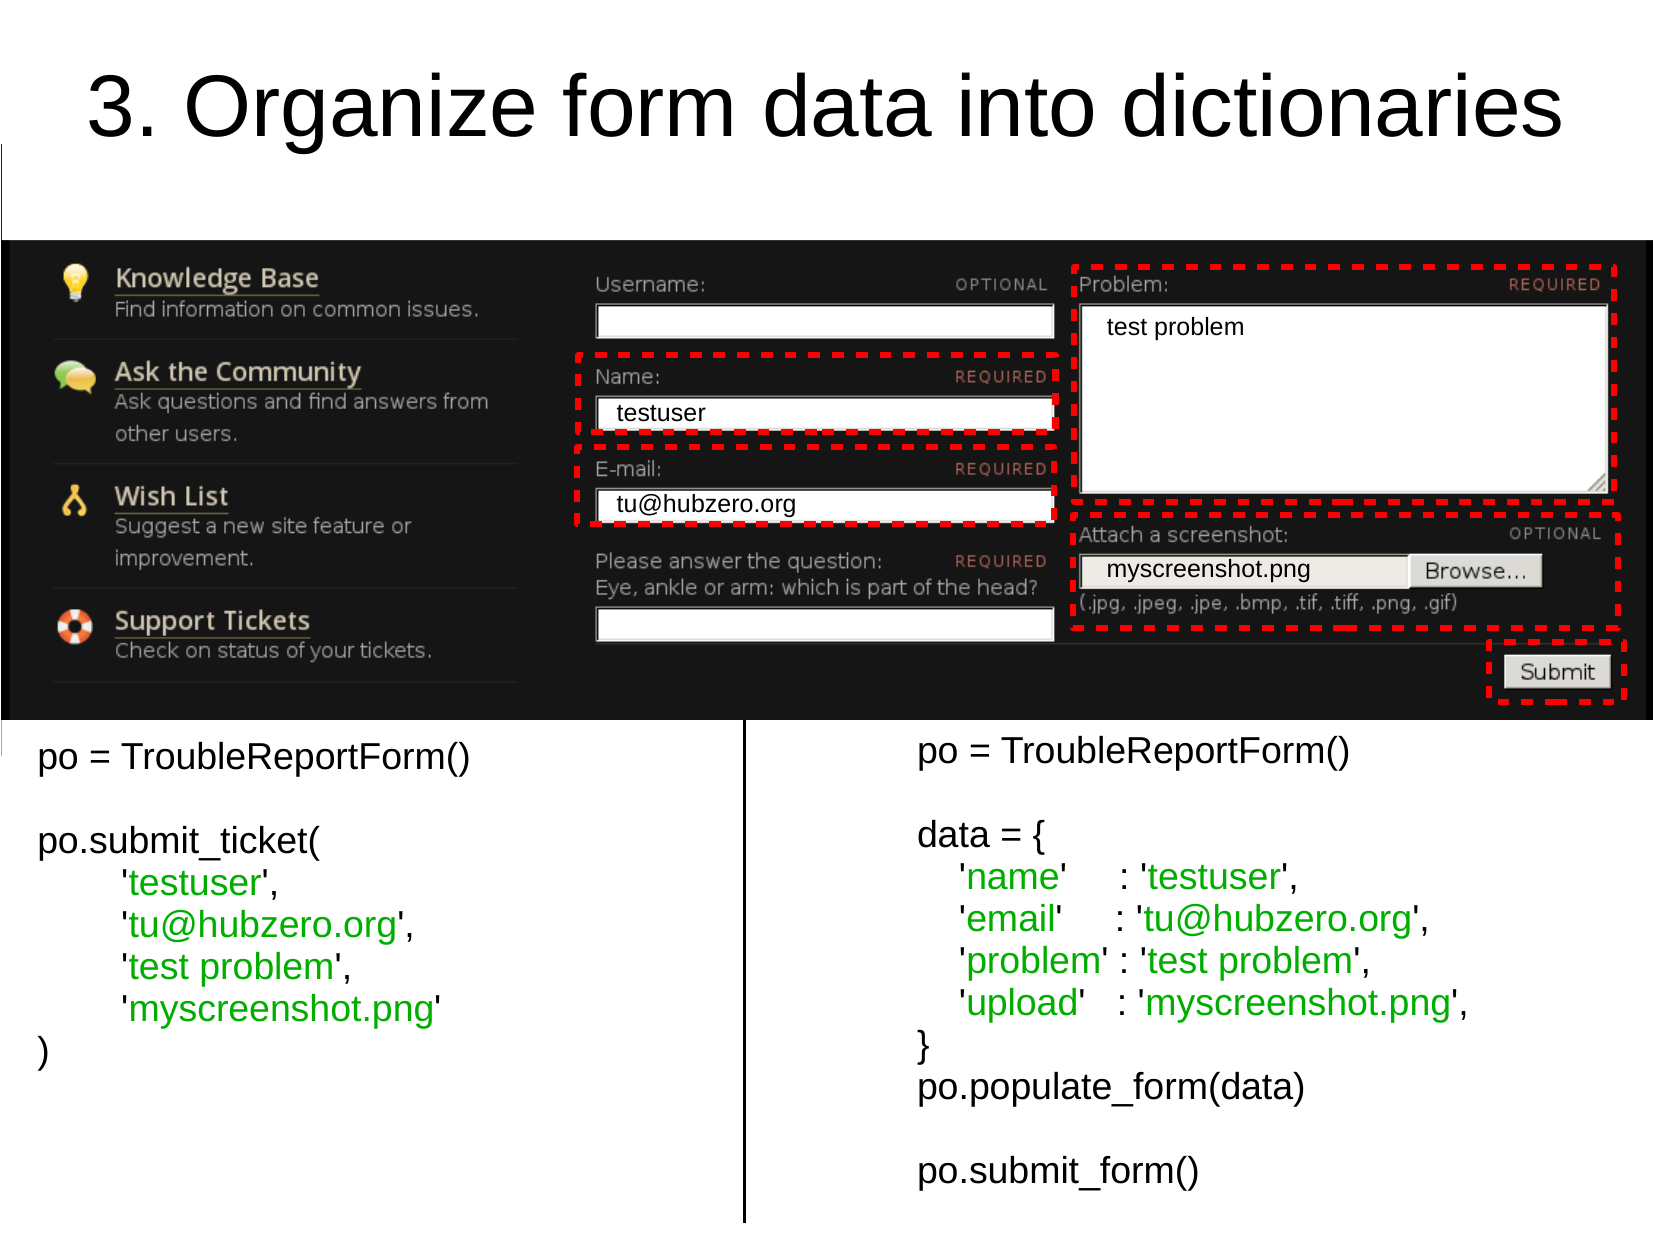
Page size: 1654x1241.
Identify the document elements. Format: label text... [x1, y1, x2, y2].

text_box myscreenshot.png [1091, 547, 1327, 591]
text_box [1, 720, 743, 1213]
text_box po = TroubleReportForm() po.submit_ticket( 'testuser', 'tu@hubzero.org', 'test problem', 'myscreenshot.png' ) [22, 728, 661, 1186]
picture [1, 241, 1653, 720]
text_box tu@hubzero.org [601, 482, 813, 526]
text_box [746, 720, 1653, 1213]
text_box po = TroubleReportForm() data = { 'name' : 'testuser', 'email' : 'tu@hubzero.org', 'problem' : 'test problem', 'upload' : 'myscreenshot.png', } po.populate_form(data) po.submit_form() [902, 722, 1540, 1241]
title 3. Organize form data into dictionaries [82, 2, 1571, 210]
text_box [1, 2, 1653, 241]
text_box test problem [1092, 305, 1260, 349]
text_box testuser [601, 390, 721, 434]
